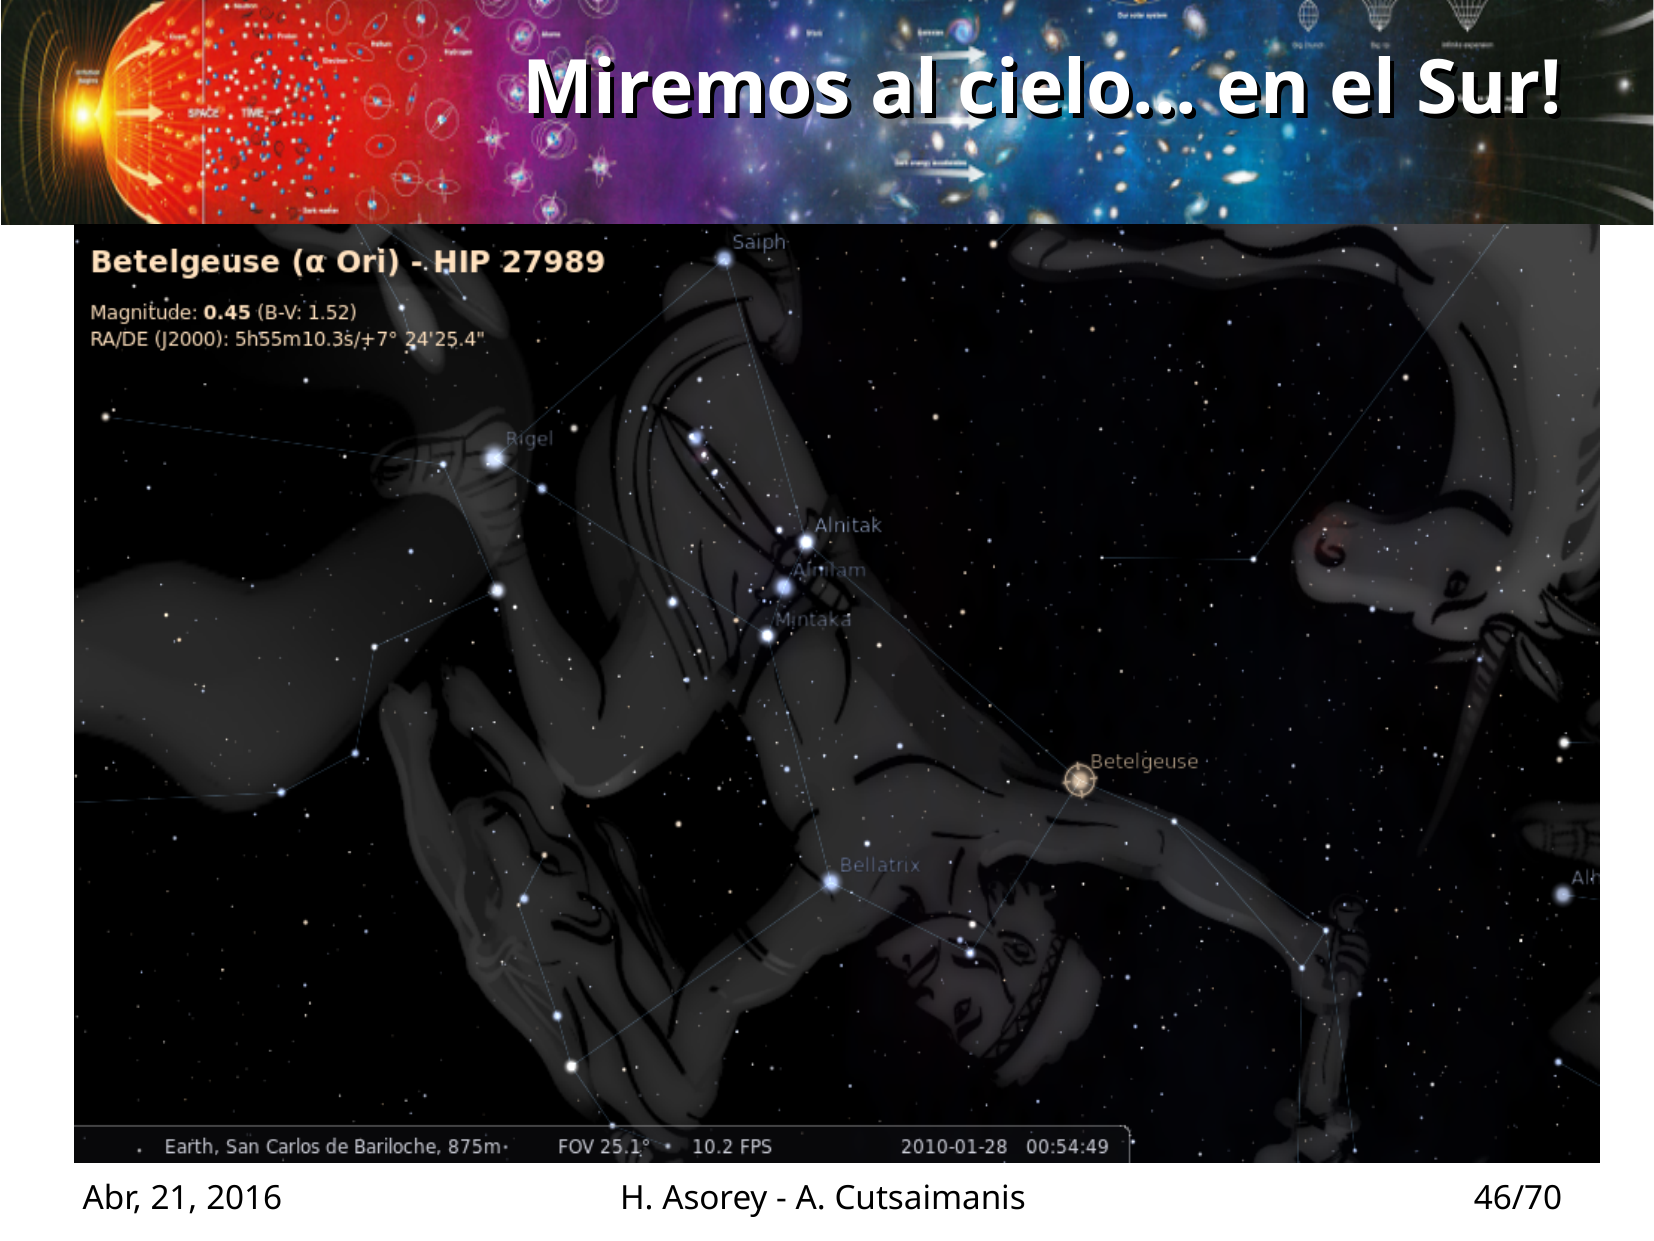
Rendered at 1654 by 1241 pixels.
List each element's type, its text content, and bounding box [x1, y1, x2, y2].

picture [1, 0, 1654, 1163]
title Miremos al cielo... en el Sur! [75, 19, 1564, 151]
